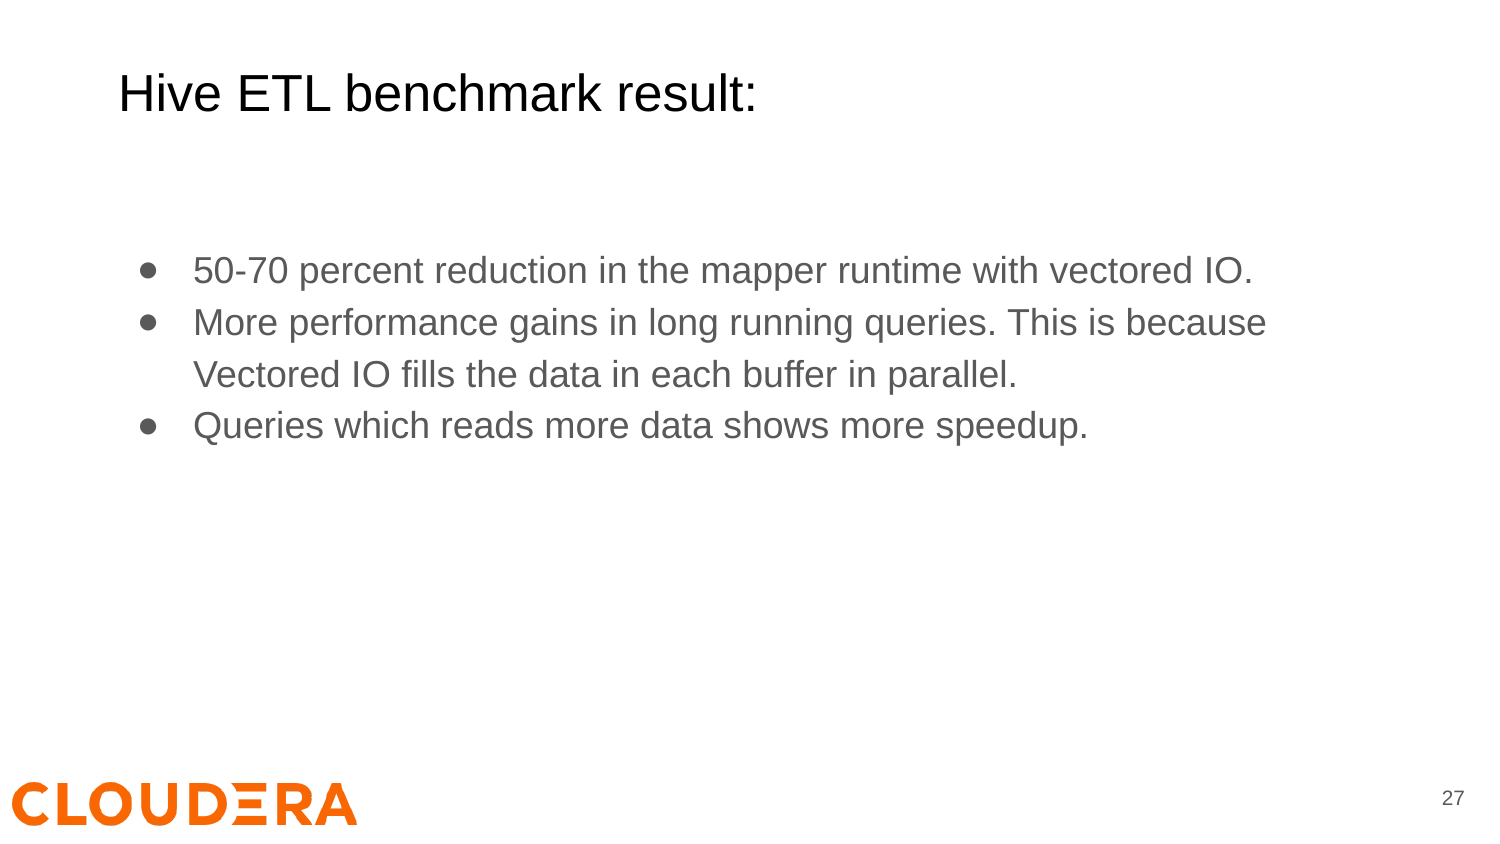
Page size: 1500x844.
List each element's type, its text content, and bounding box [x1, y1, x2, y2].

list 50-70 percent reduction in the mapper runtime with vectored IO. More performance gains in long running queries. This is because Vectored IO fills the data in each buffer in parallel. Queries which reads more data shows more speedup. [103, 224, 1397, 760]
title Hive ETL benchmark result: [103, 44, 1397, 208]
picture [12, 740, 357, 826]
slide_number <number> [1389, 764, 1480, 830]
